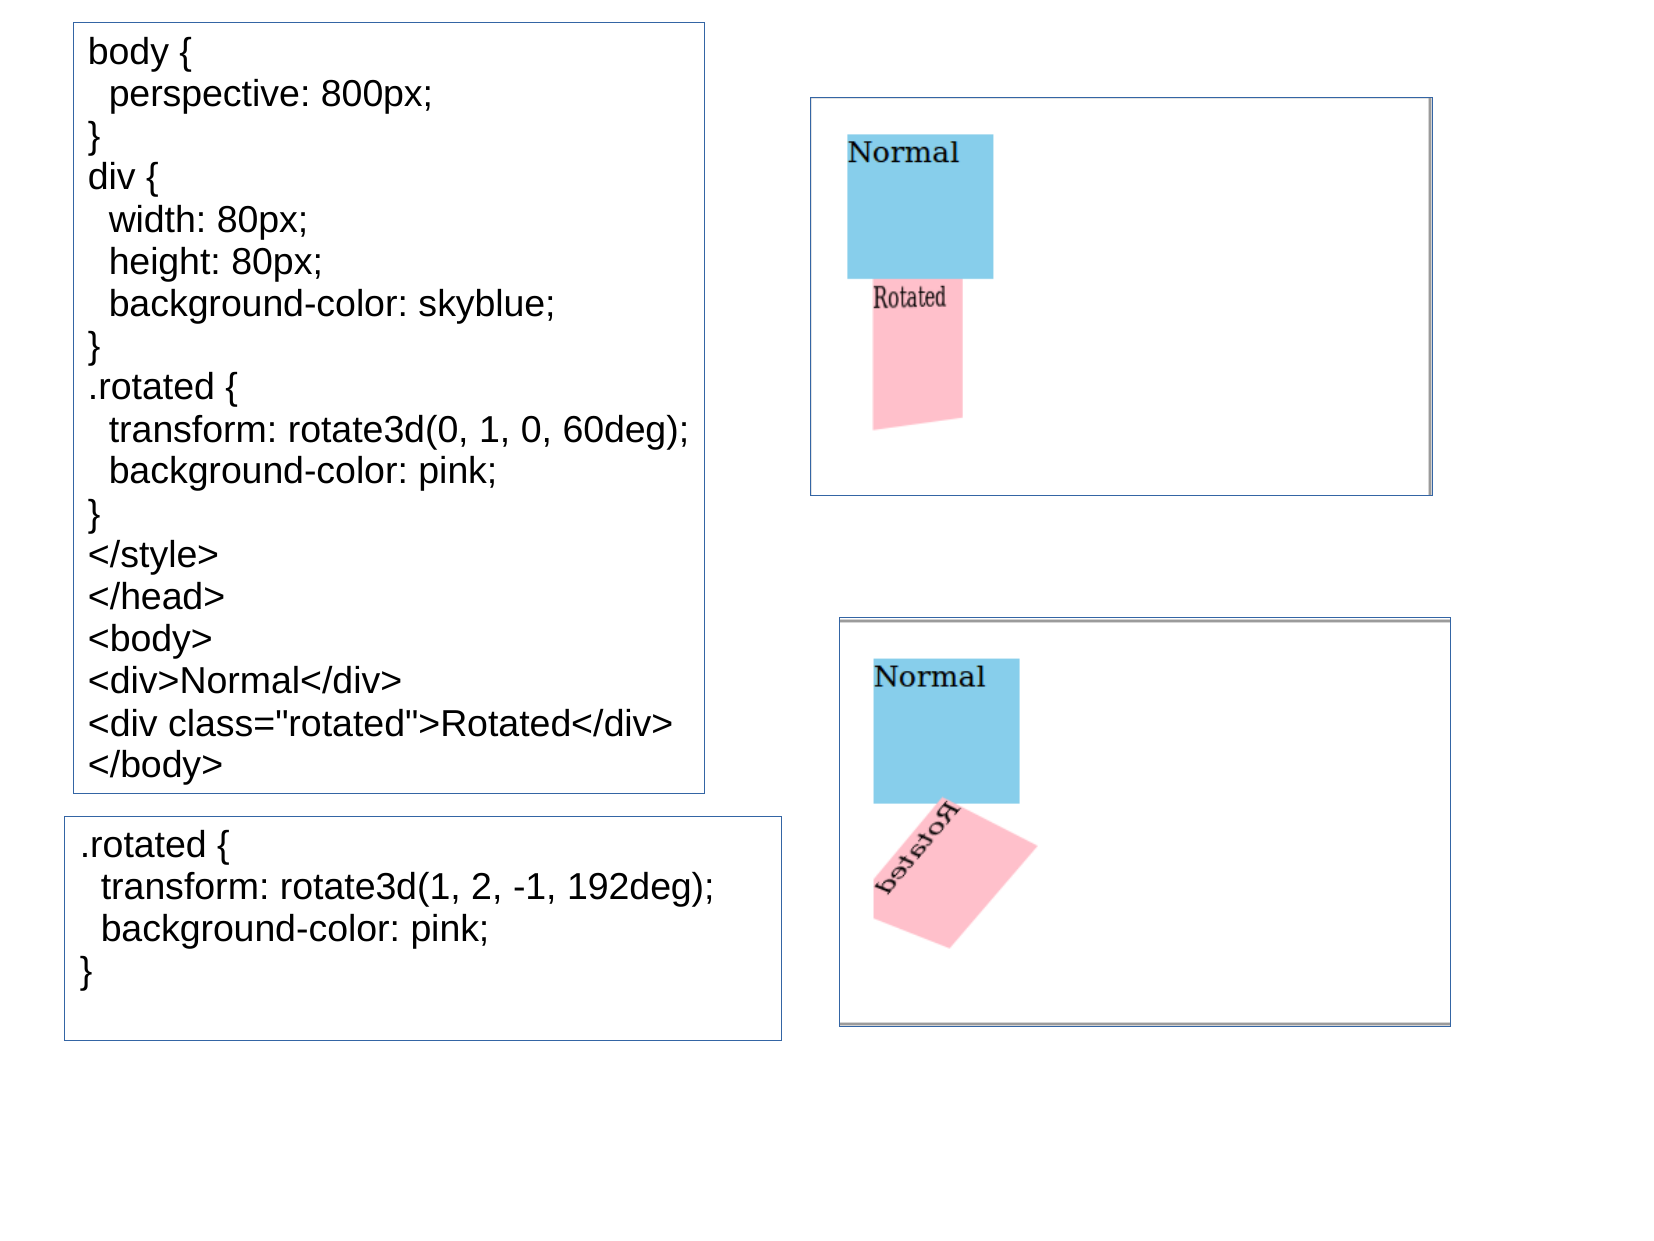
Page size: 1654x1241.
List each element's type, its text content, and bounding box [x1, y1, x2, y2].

text_box body { perspective: 800px; } div { width: 80px; height: 80px; background-color: skyblue; } .rotated { transform: rotate3d(0, 1, 0, 60deg); background-color: pink; } </style> </head> <body> <div>Normal</div> <div class="rotated">Rotated</div> </body> [73, 22, 705, 794]
text_box .rotated { transform: rotate3d(1, 2, -1, 192deg); background-color: pink; } [64, 816, 782, 1041]
picture [839, 617, 1451, 1027]
picture [810, 97, 1433, 496]
